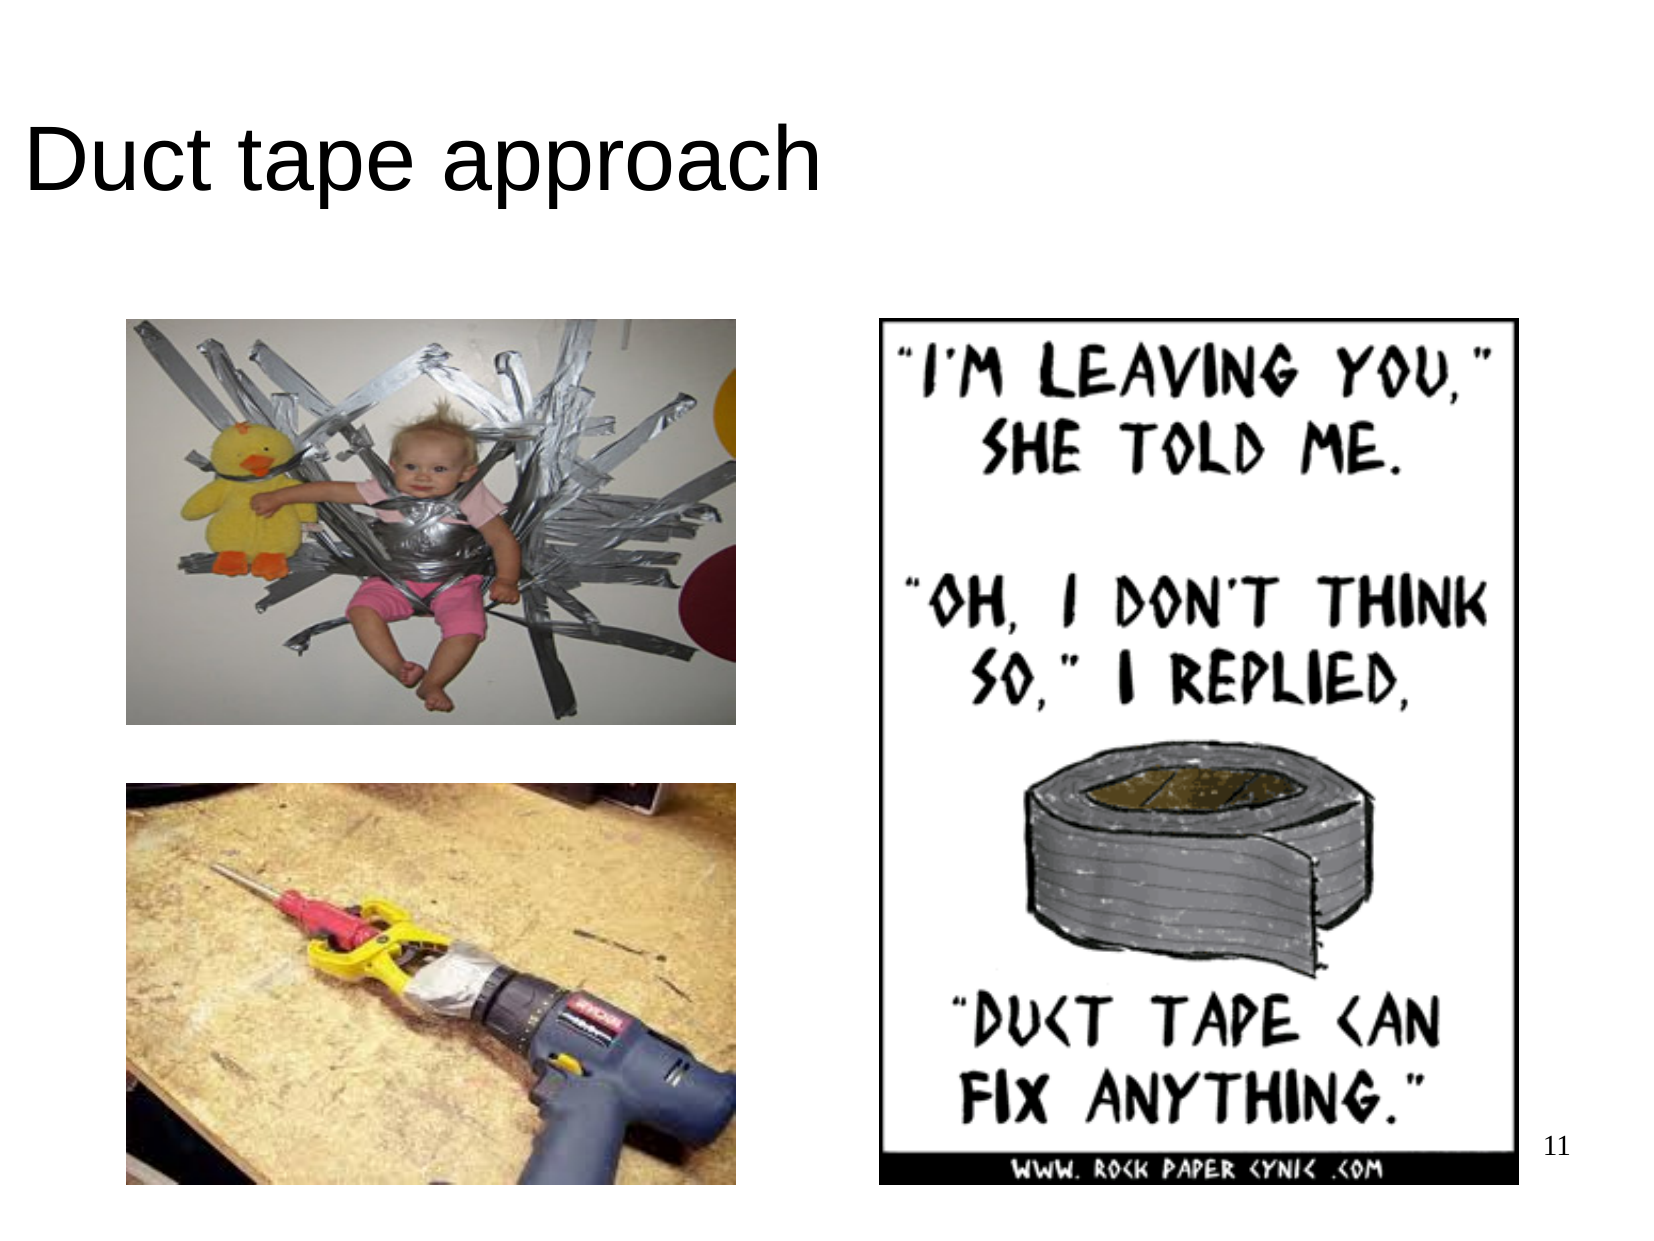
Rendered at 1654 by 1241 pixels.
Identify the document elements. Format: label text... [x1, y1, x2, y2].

picture [126, 319, 736, 725]
picture [126, 783, 736, 1186]
title Duct tape approach [23, 55, 1512, 263]
picture [879, 318, 1519, 1186]
